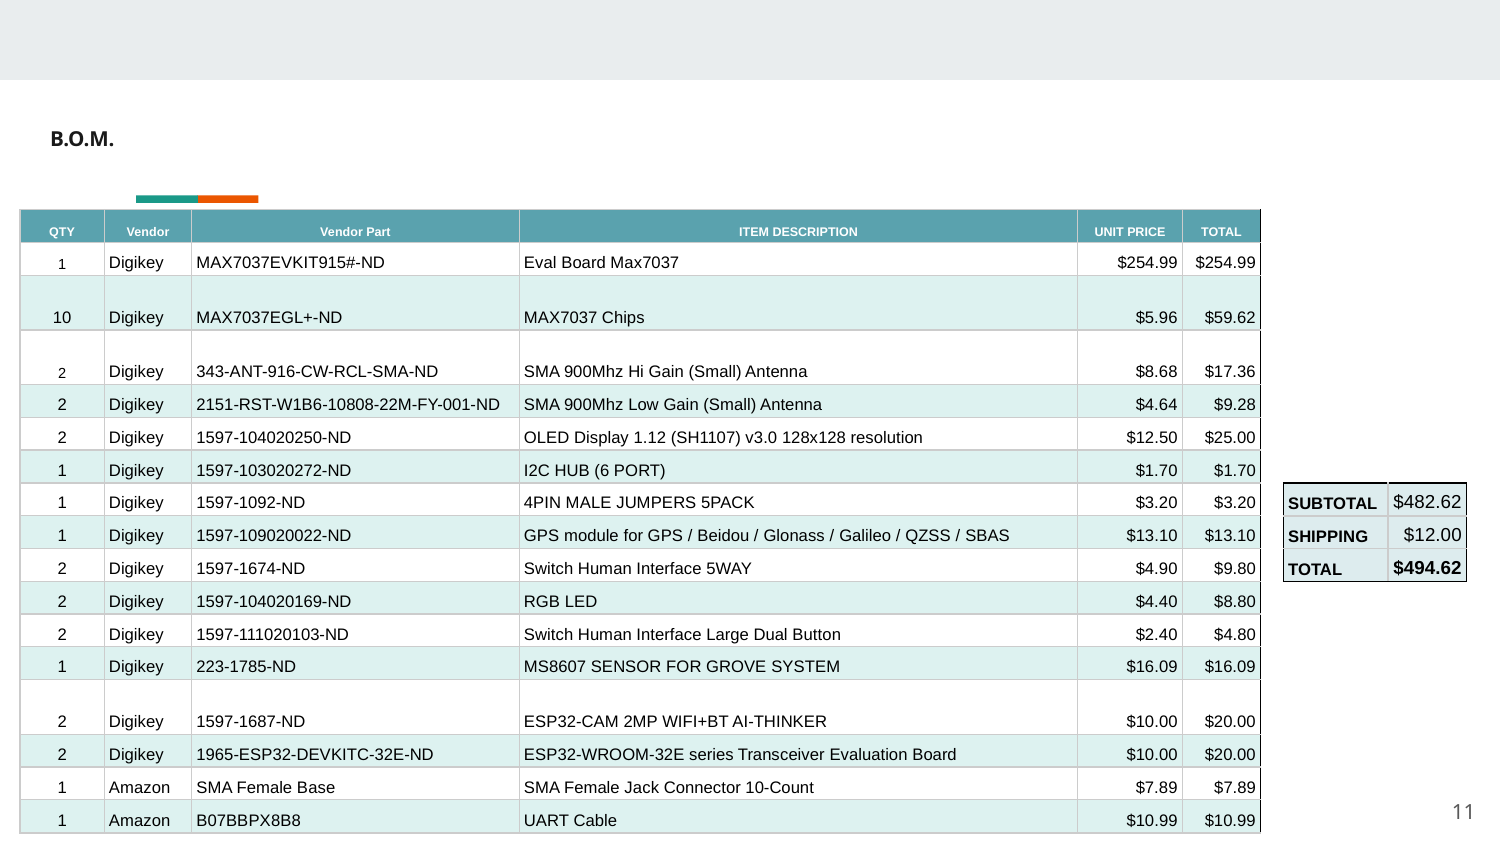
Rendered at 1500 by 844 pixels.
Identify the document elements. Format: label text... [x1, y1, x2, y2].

table_cell $13.10 [1078, 516, 1182, 548]
table_cell $16.09 [1078, 647, 1182, 679]
table_cell 1597-109020022-ND [192, 516, 519, 548]
table_cell 1597-1687-ND [192, 680, 519, 734]
table_cell $9.28 [1183, 385, 1260, 417]
table_cell ESP32-CAM 2MP WIFI+BT AI-THINKER [520, 680, 1077, 734]
table_cell $12.50 [1078, 418, 1182, 449]
table_header Vendor Part [192, 210, 519, 242]
table_cell Digikey [105, 418, 191, 449]
table_cell Digikey [105, 582, 191, 613]
table_cell 1 [21, 484, 104, 515]
table_cell $16.09 [1183, 647, 1260, 679]
table_cell Digikey [105, 516, 191, 548]
table_cell 2 [21, 418, 104, 449]
table_header SUBTOTAL [1284, 484, 1387, 515]
slide_number <number> [1400, 779, 1491, 844]
table_cell 2 [21, 549, 104, 581]
table_cell GPS module for GPS / Beidou / Glonass / Galileo / QZSS / SBAS [520, 516, 1077, 548]
table_cell $1.70 [1078, 451, 1182, 482]
table_cell $8.80 [1183, 582, 1260, 613]
table_cell $10.99 [1078, 800, 1182, 832]
table_cell SMA Female Base [192, 768, 519, 799]
table_cell 1 [21, 768, 104, 799]
table_cell $25.00 [1183, 418, 1260, 449]
table_cell Digikey [105, 735, 191, 766]
table_cell MAX7037EVKIT915#-ND [192, 243, 519, 275]
table_cell $8.68 [1078, 331, 1182, 384]
table_cell 2 [21, 615, 104, 646]
table_cell Digikey [105, 680, 191, 734]
table_cell $3.20 [1078, 484, 1182, 515]
table_cell $2.40 [1078, 615, 1182, 646]
table_cell Digikey [105, 549, 191, 581]
table_cell I2C HUB (6 PORT) [520, 451, 1077, 482]
table_cell 2 [21, 680, 104, 734]
table_cell OLED Display 1.12 (SH1107) v3.0 128x128 resolution [520, 418, 1077, 449]
table_cell MAX7037 Chips [520, 276, 1077, 329]
table_cell Switch Human Interface Large Dual Button [520, 615, 1077, 646]
table_cell $17.36 [1183, 331, 1260, 384]
table_cell Amazon [105, 768, 191, 799]
table_cell $3.20 [1183, 484, 1260, 515]
table_cell Digikey [105, 385, 191, 417]
table_cell Digikey [105, 243, 191, 275]
table_cell $1.70 [1183, 451, 1260, 482]
table_cell SHIPPING [1284, 517, 1387, 548]
table_cell 4PIN MALE JUMPERS 5PACK [520, 484, 1077, 515]
table_cell 1 [21, 243, 104, 275]
table_cell $20.00 [1183, 680, 1260, 734]
table_cell 223-1785-ND [192, 647, 519, 679]
table_header $482.62 [1389, 484, 1466, 515]
table_cell Digikey [105, 647, 191, 679]
table_cell $13.10 [1183, 516, 1260, 548]
table_cell 10 [21, 276, 104, 329]
table_cell $4.64 [1078, 385, 1182, 417]
table_cell $10.00 [1078, 680, 1182, 734]
table_cell $20.00 [1183, 735, 1260, 766]
table_cell 2 [21, 331, 104, 384]
table_cell 1965-ESP32-DEVKITC-32E-ND [192, 735, 519, 766]
table_header UNIT PRICE [1078, 210, 1182, 242]
table_cell 1597-1092-ND [192, 484, 519, 515]
table_cell 343-ANT-916-CW-RCL-SMA-ND [192, 331, 519, 384]
table_header QTY [21, 210, 104, 242]
table_cell Switch Human Interface 5WAY [520, 549, 1077, 581]
table_cell Eval Board Max7037 [520, 243, 1077, 275]
table_header TOTAL [1183, 210, 1260, 242]
table_cell 1 [21, 800, 104, 832]
table_header ITEM DESCRIPTION [520, 210, 1077, 242]
table_cell $12.00 [1389, 517, 1466, 548]
table_cell $5.96 [1078, 276, 1182, 329]
table_cell $7.89 [1078, 768, 1182, 799]
table_cell Digikey [105, 276, 191, 329]
title B.O.M. [34, 109, 1297, 197]
table_cell Amazon [105, 800, 191, 832]
table_cell $9.80 [1183, 549, 1260, 581]
table_cell $494.62 [1389, 549, 1466, 581]
table_cell Digikey [105, 615, 191, 646]
table_cell SMA 900Mhz Low Gain (Small) Antenna [520, 385, 1077, 417]
table_cell $4.90 [1078, 549, 1182, 581]
table_cell $10.99 [1183, 800, 1260, 832]
table_cell MS8607 SENSOR FOR GROVE SYSTEM [520, 647, 1077, 679]
table_cell 2151-RST-W1B6-10808-22M-FY-001-ND [192, 385, 519, 417]
table_cell $254.99 [1183, 243, 1260, 275]
table_cell ESP32-WROOM-32E series Transceiver Evaluation Board [520, 735, 1077, 766]
table_cell 1 [21, 647, 104, 679]
table_cell UART Cable [520, 800, 1077, 832]
table_cell 1 [21, 516, 104, 548]
table_cell $7.89 [1183, 768, 1260, 799]
table_cell 1597-103020272-ND [192, 451, 519, 482]
table_cell 2 [21, 735, 104, 766]
table_header Vendor [105, 210, 191, 242]
table_cell MAX7037EGL+-ND [192, 276, 519, 329]
table_cell 2 [21, 385, 104, 417]
table_cell TOTAL [1284, 549, 1387, 581]
table_cell Digikey [105, 484, 191, 515]
table_cell 1597-111020103-ND [192, 615, 519, 646]
table_cell $4.40 [1078, 582, 1182, 613]
table_cell SMA 900Mhz Hi Gain (Small) Antenna [520, 331, 1077, 384]
table_cell 2 [21, 582, 104, 613]
table_cell B07BBPX8B8 [192, 800, 519, 832]
table_cell Digikey [105, 451, 191, 482]
table_cell 1597-104020169-ND [192, 582, 519, 613]
table_cell $254.99 [1078, 243, 1182, 275]
table_cell 1597-1674-ND [192, 549, 519, 581]
table_cell 1 [21, 451, 104, 482]
table_cell Digikey [105, 331, 191, 384]
table_cell 1597-104020250-ND [192, 418, 519, 449]
table_cell RGB LED [520, 582, 1077, 613]
table_cell $4.80 [1183, 615, 1260, 646]
table_cell SMA Female Jack Connector 10-Count [520, 768, 1077, 799]
table_cell $59.62 [1183, 276, 1260, 329]
table_cell $10.00 [1078, 735, 1182, 766]
